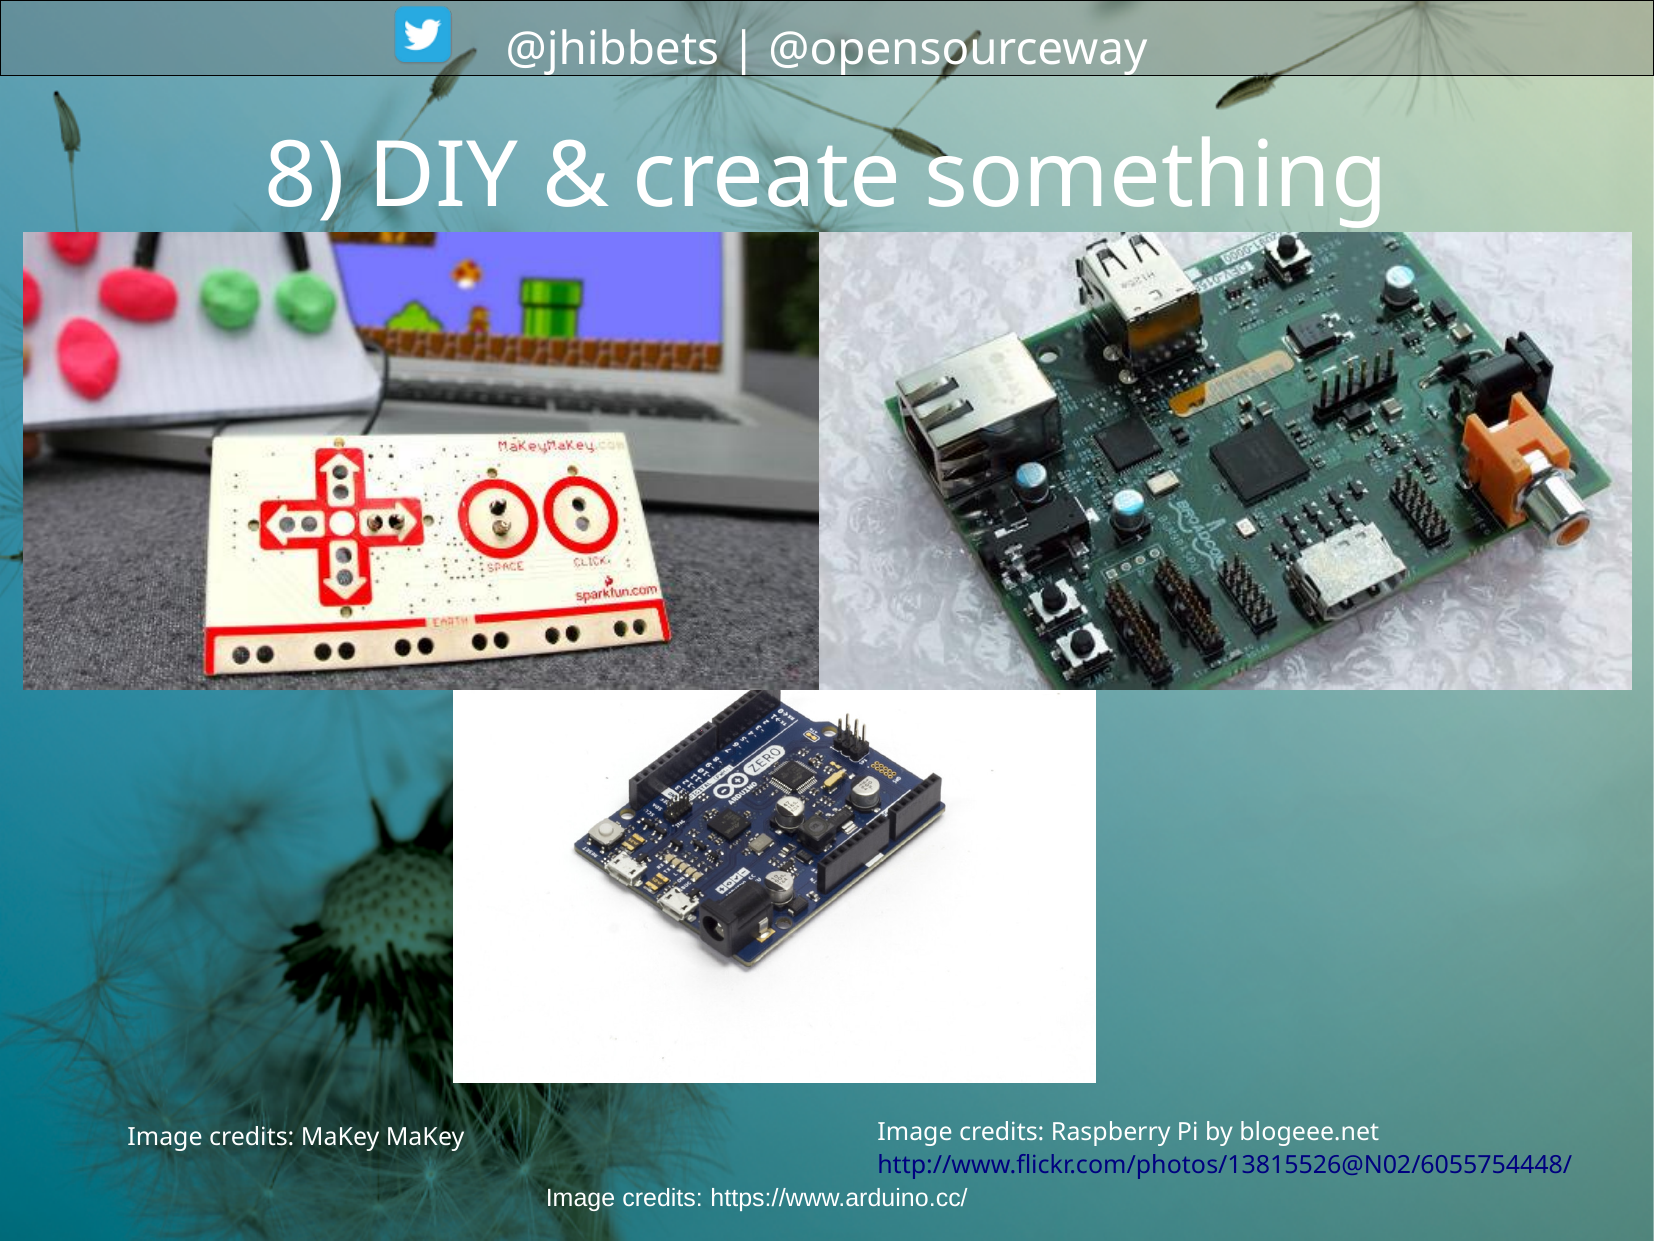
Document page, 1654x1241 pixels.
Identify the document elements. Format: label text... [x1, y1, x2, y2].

picture [0, 76, 1654, 1241]
text_box Image credits: https://www.arduino.cc/ [531, 1176, 991, 1220]
title 8) DIY & create something [82, 67, 1571, 232]
text_box Image credits: Raspberry Pi by blogeee.net http://www.flickr.com/photos/13815526@N02/6055754448/ [862, 1105, 1598, 1177]
text_box Image credits: MaKey MaKey [112, 1111, 487, 1155]
picture [393, 5, 454, 66]
